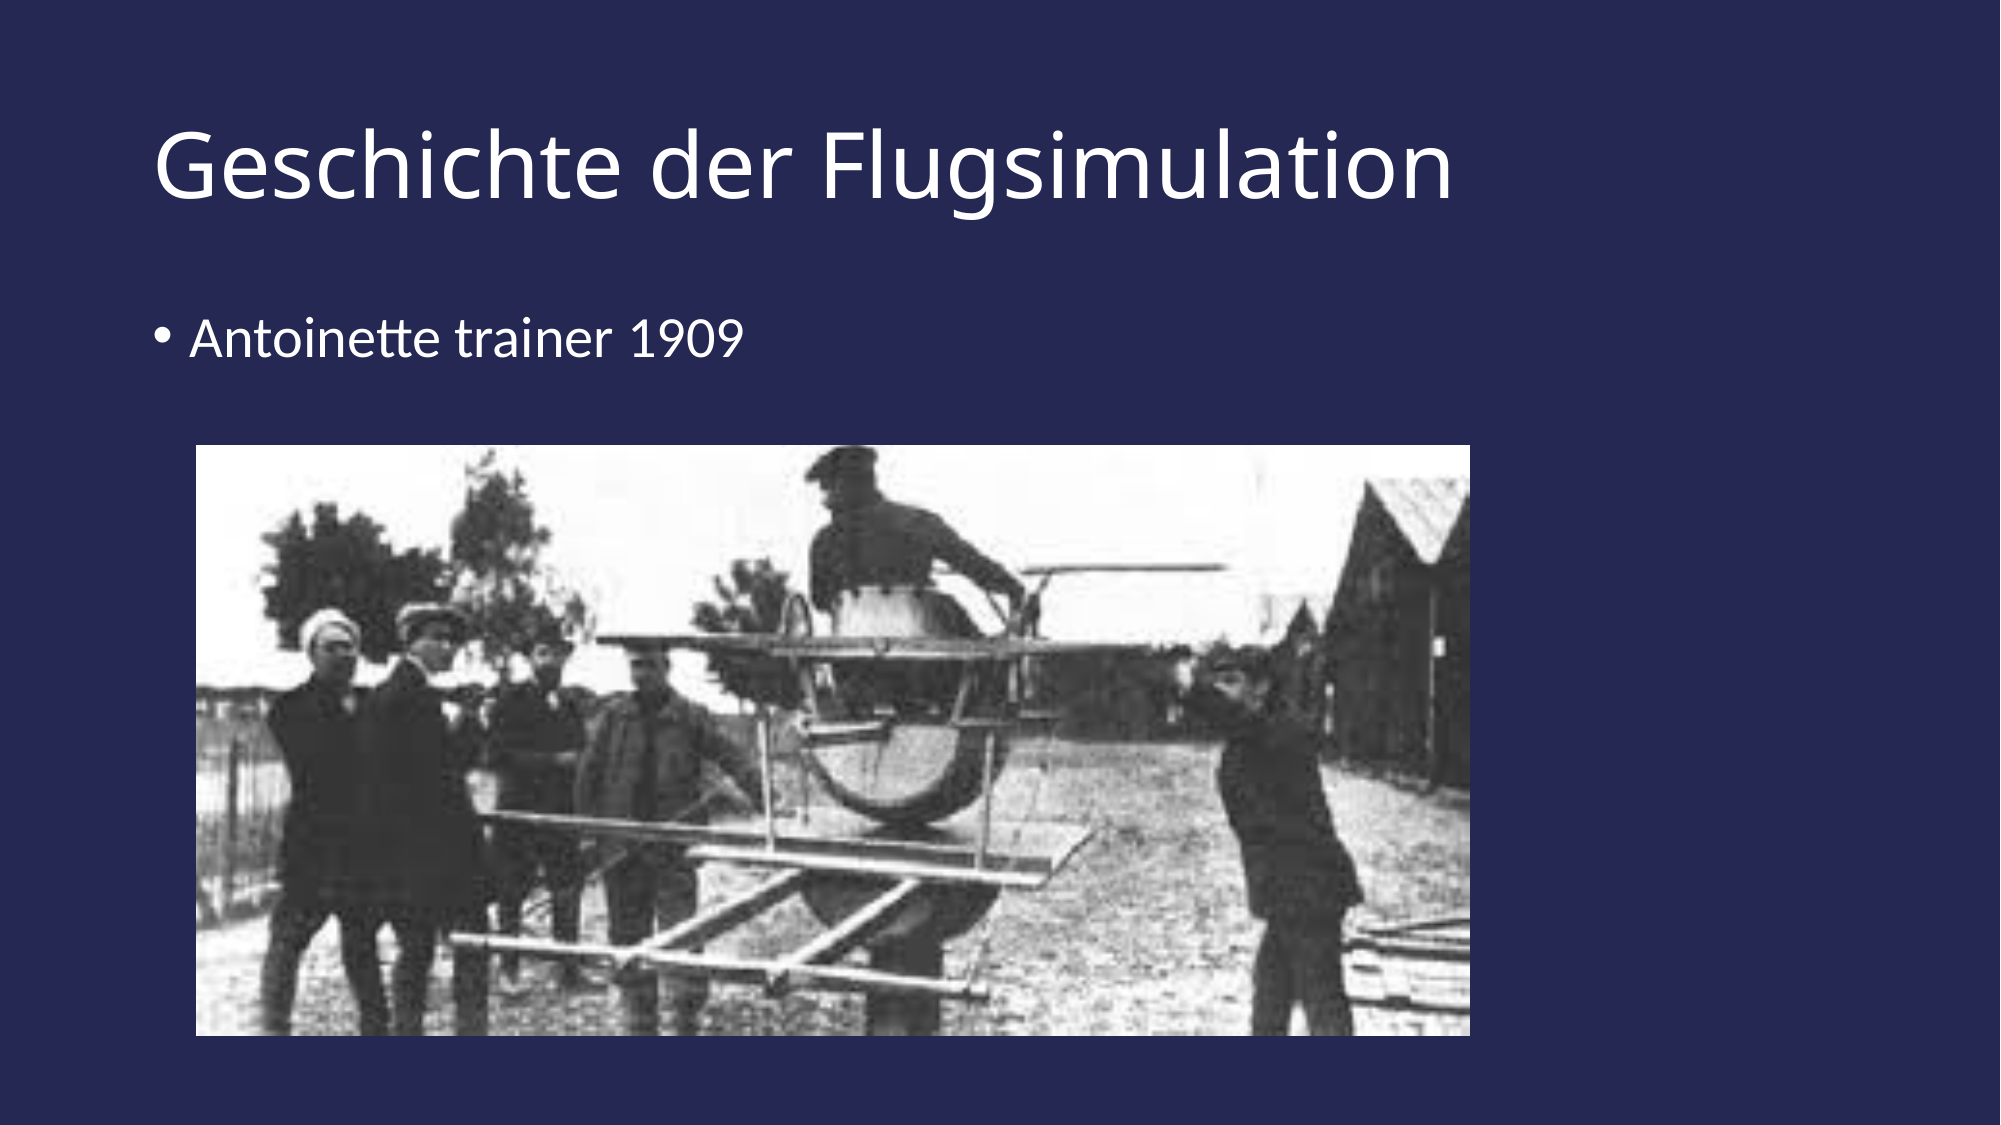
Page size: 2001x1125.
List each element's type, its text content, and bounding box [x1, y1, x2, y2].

title Geschichte der Flugsimulation [137, 59, 1863, 278]
list Antoinette trainer 1909 [137, 299, 1863, 1014]
picture [196, 445, 1470, 1036]
